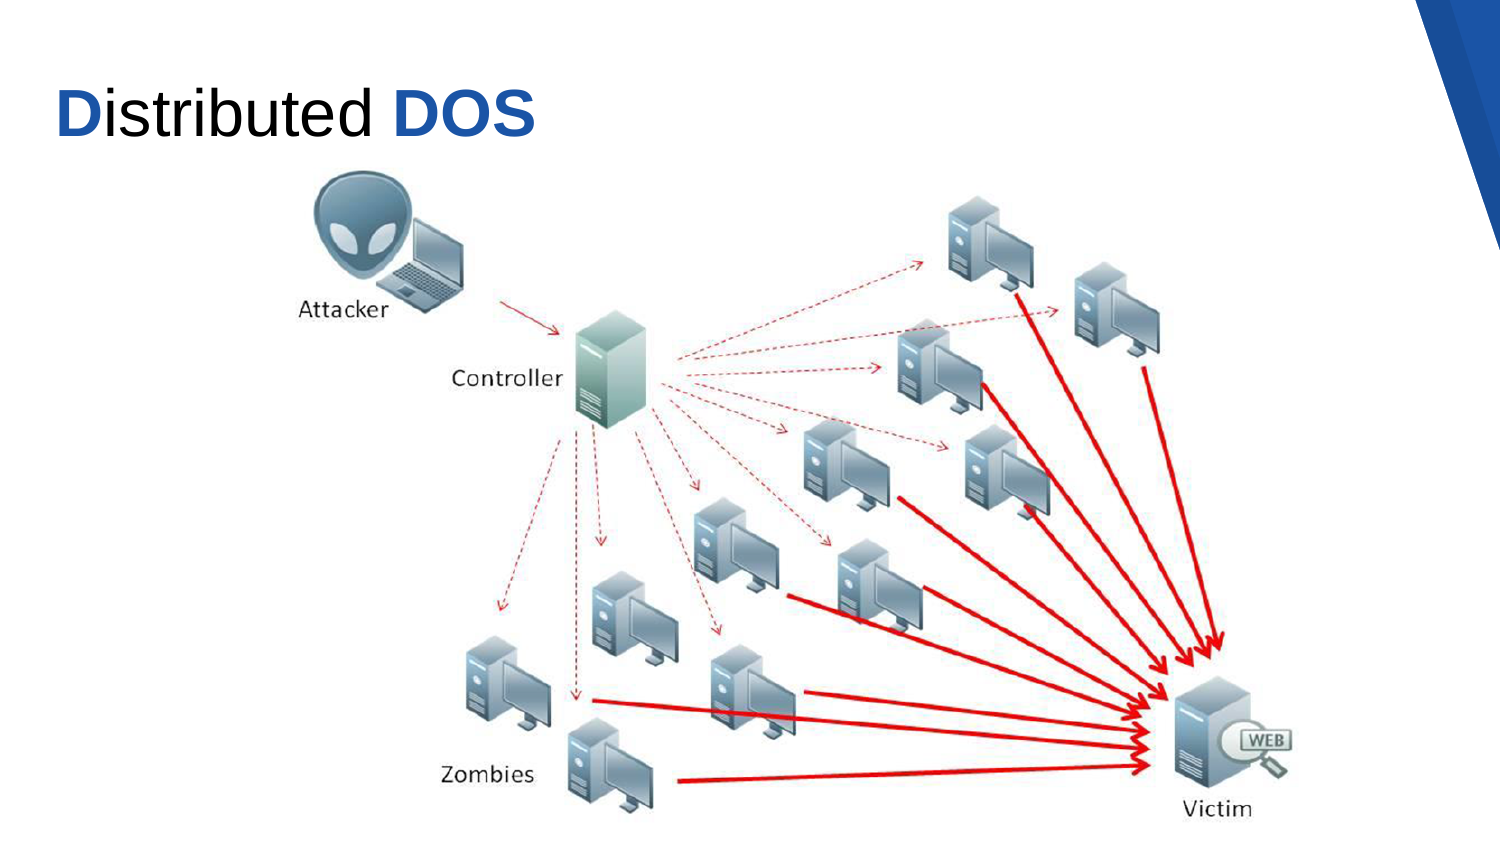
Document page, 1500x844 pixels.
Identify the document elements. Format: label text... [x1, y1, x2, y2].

title Distributed DOS [40, 97, 829, 166]
picture [282, 149, 1306, 843]
